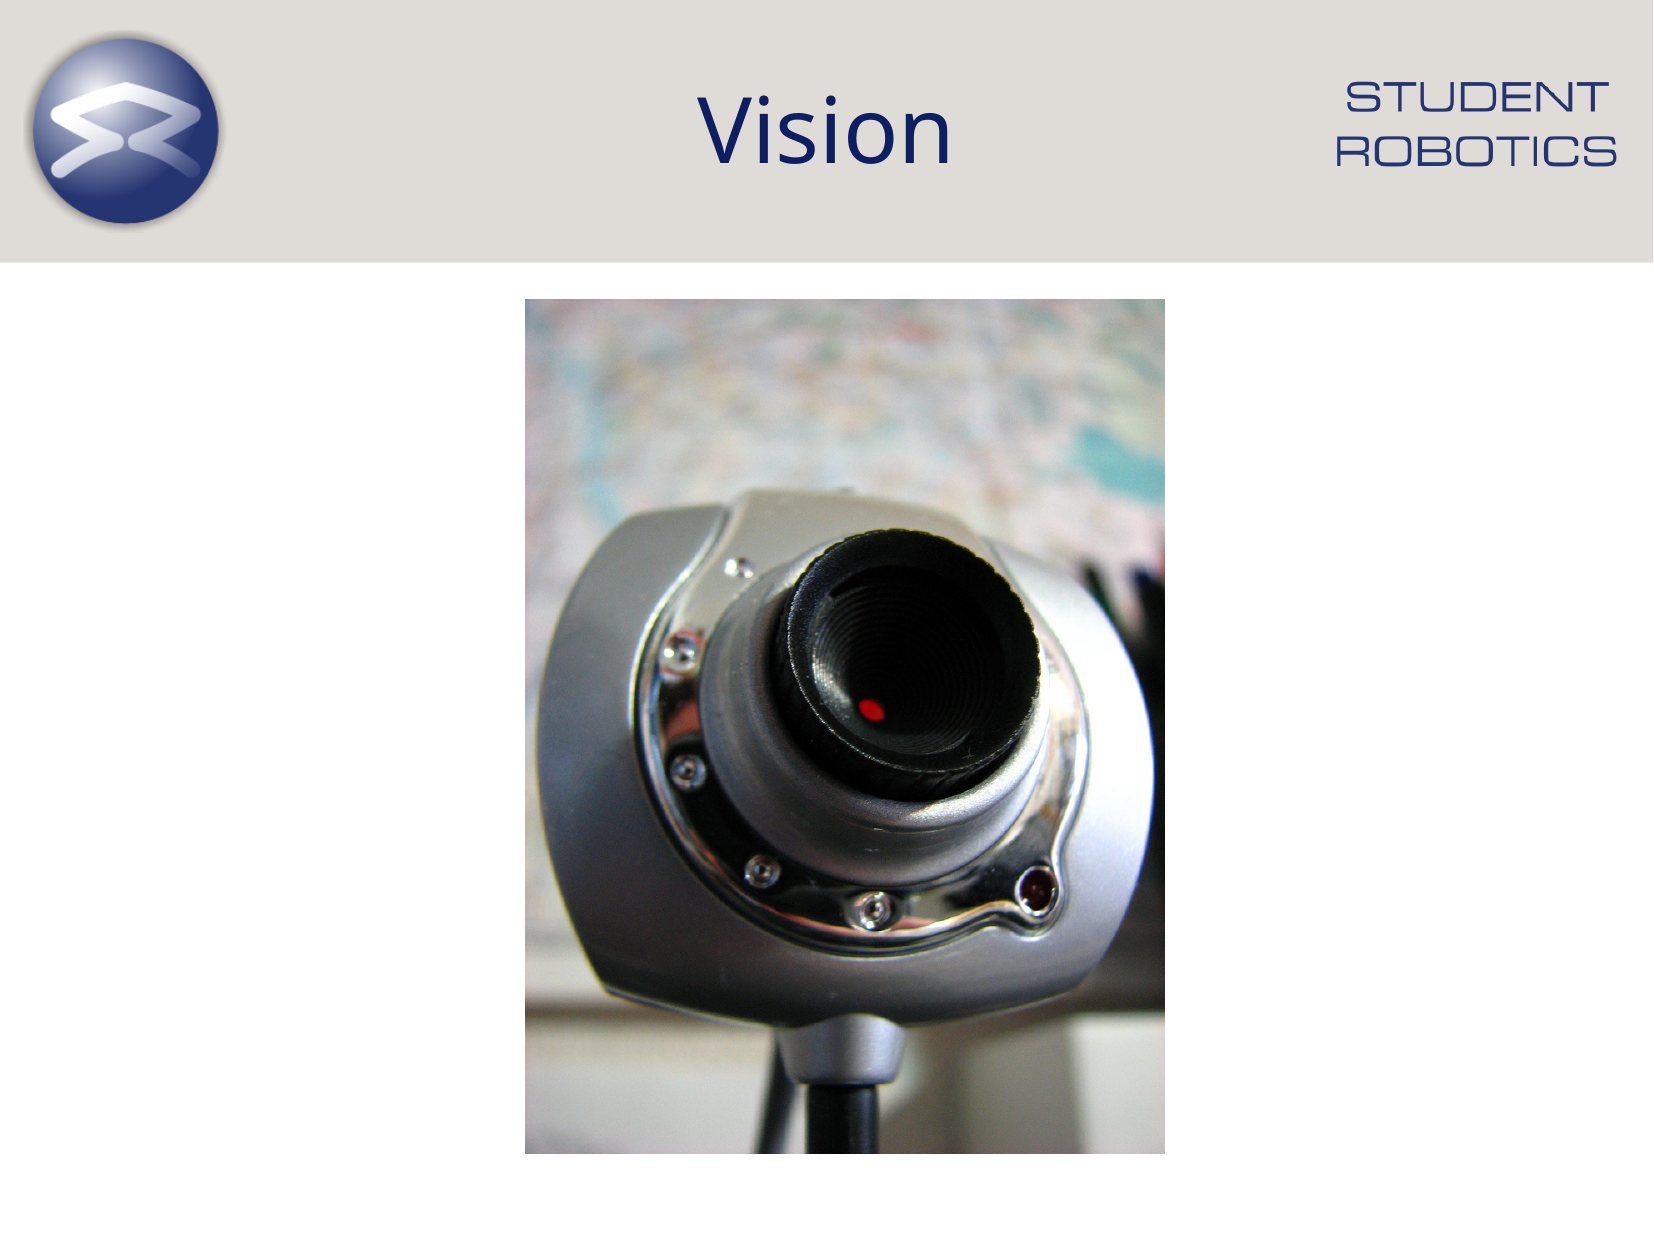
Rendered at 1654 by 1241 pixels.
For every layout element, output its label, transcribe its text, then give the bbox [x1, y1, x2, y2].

picture [1571, 68, 1633, 174]
title Vision [82, 0, 1571, 257]
picture [525, 299, 1165, 1154]
picture [9, 19, 82, 245]
